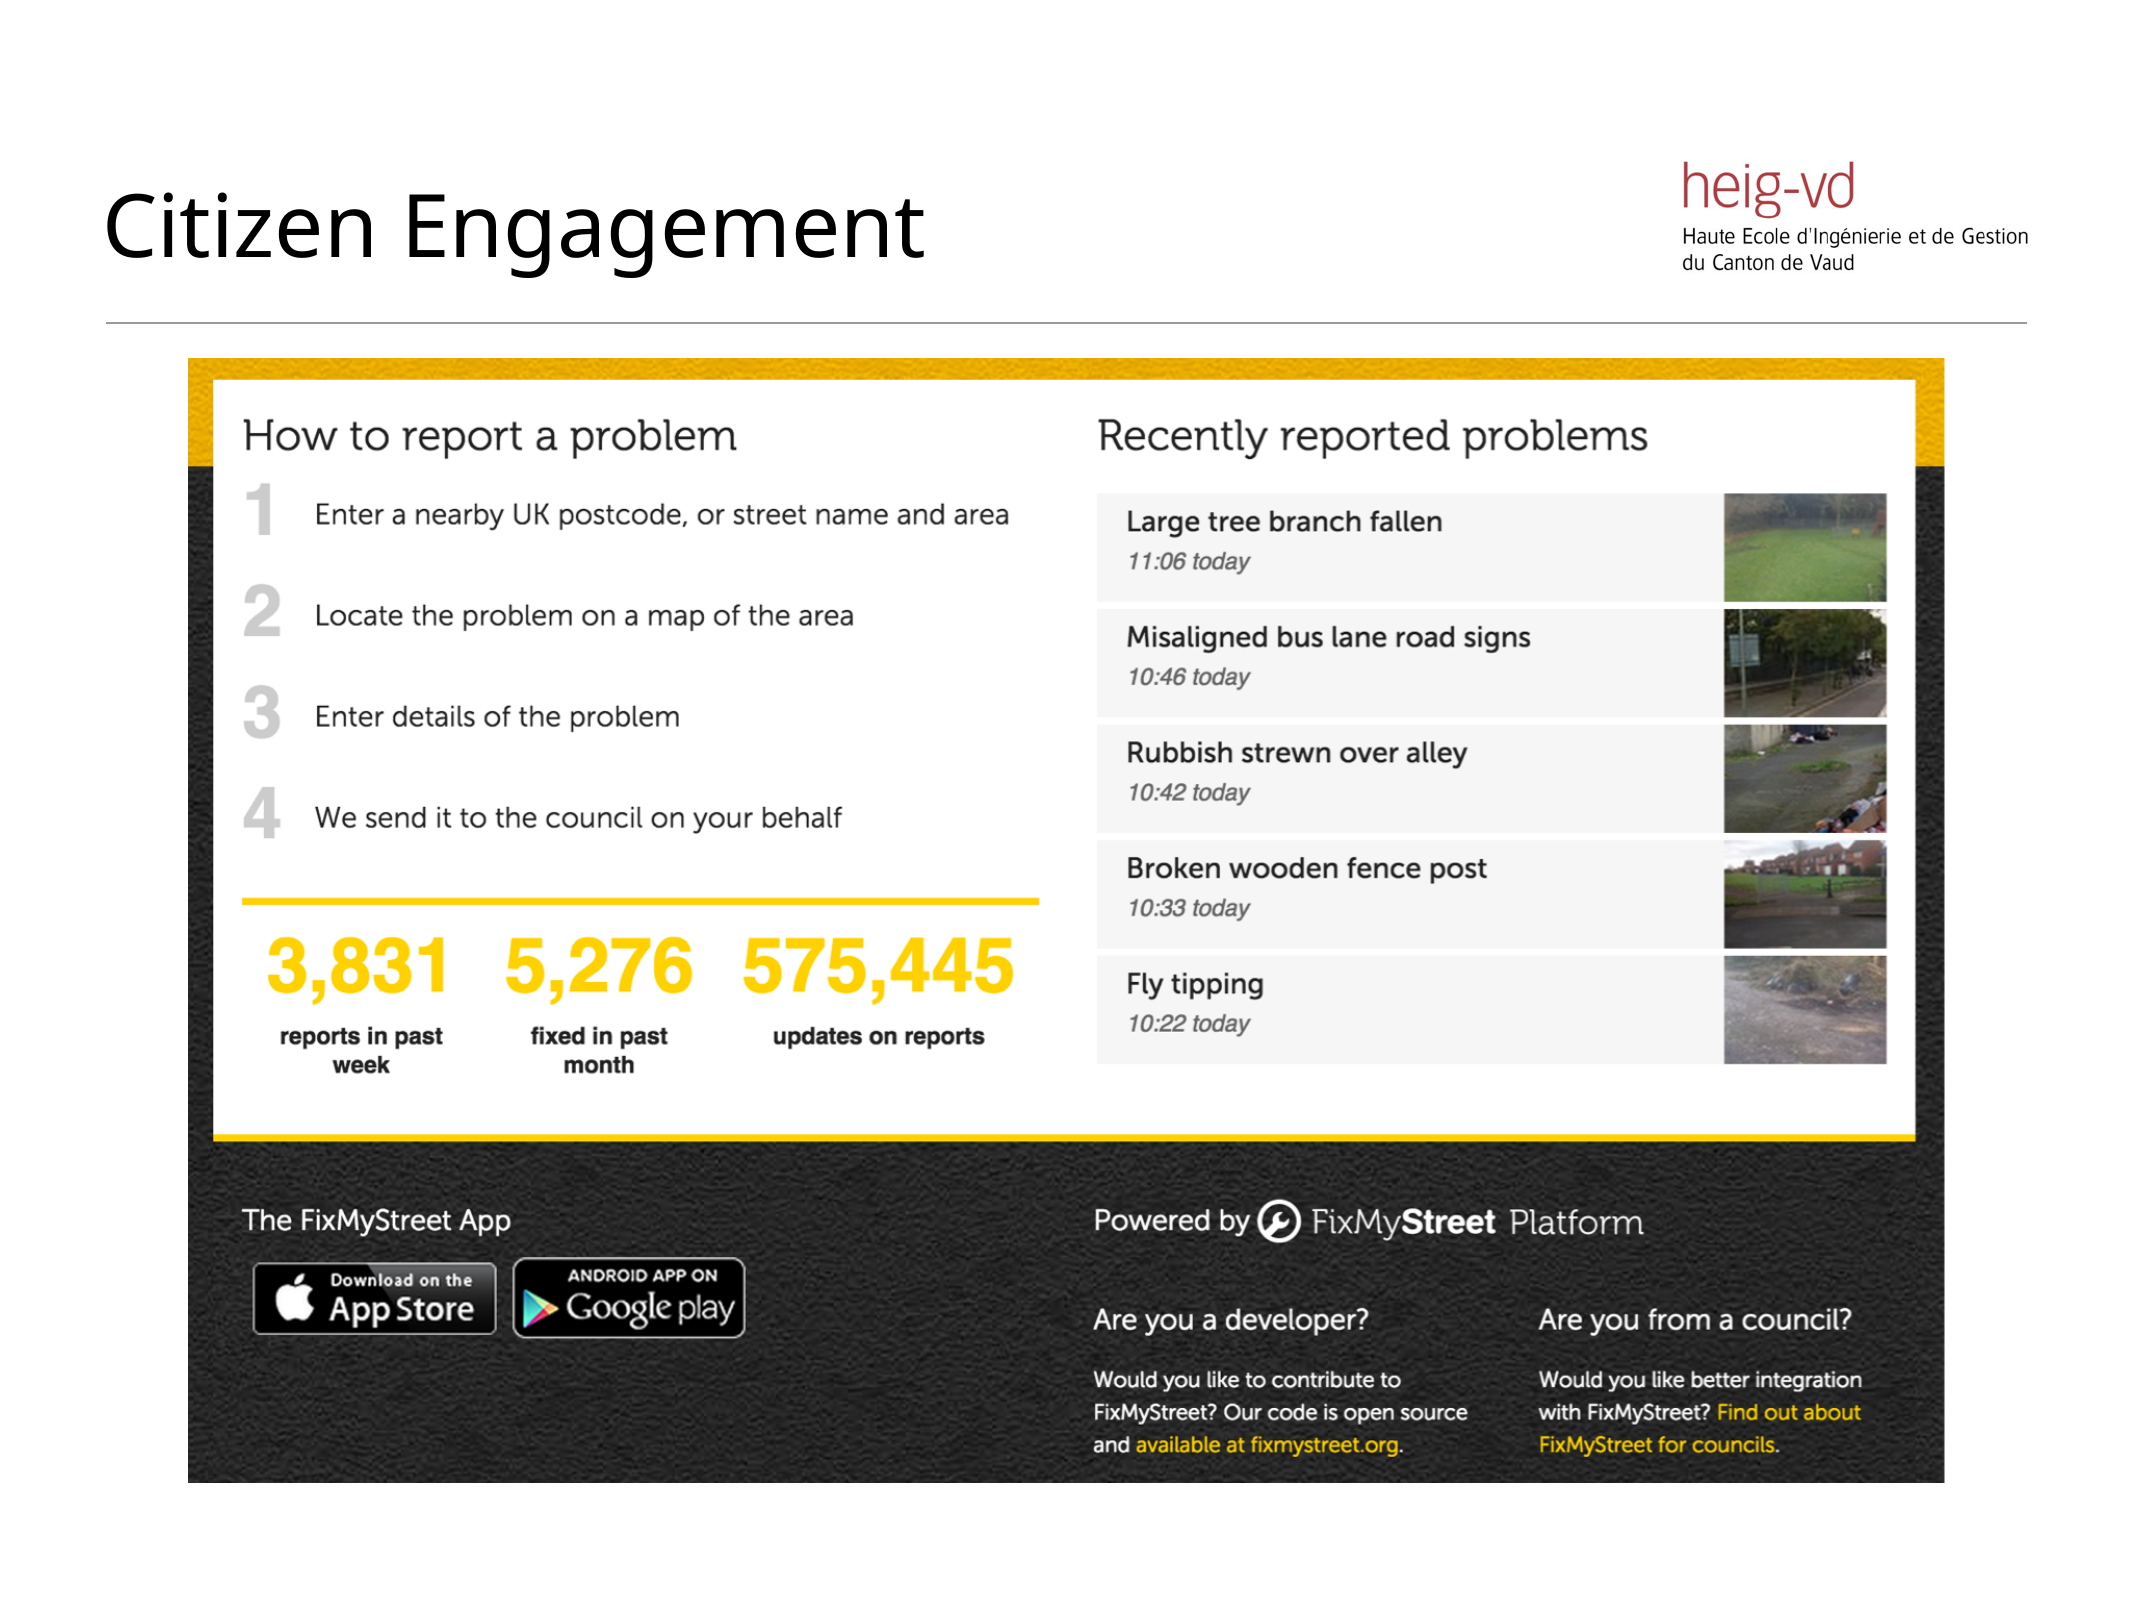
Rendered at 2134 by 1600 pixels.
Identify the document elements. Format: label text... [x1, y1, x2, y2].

title Citizen Engagement [93, 54, 2040, 284]
picture [188, 358, 1945, 1483]
